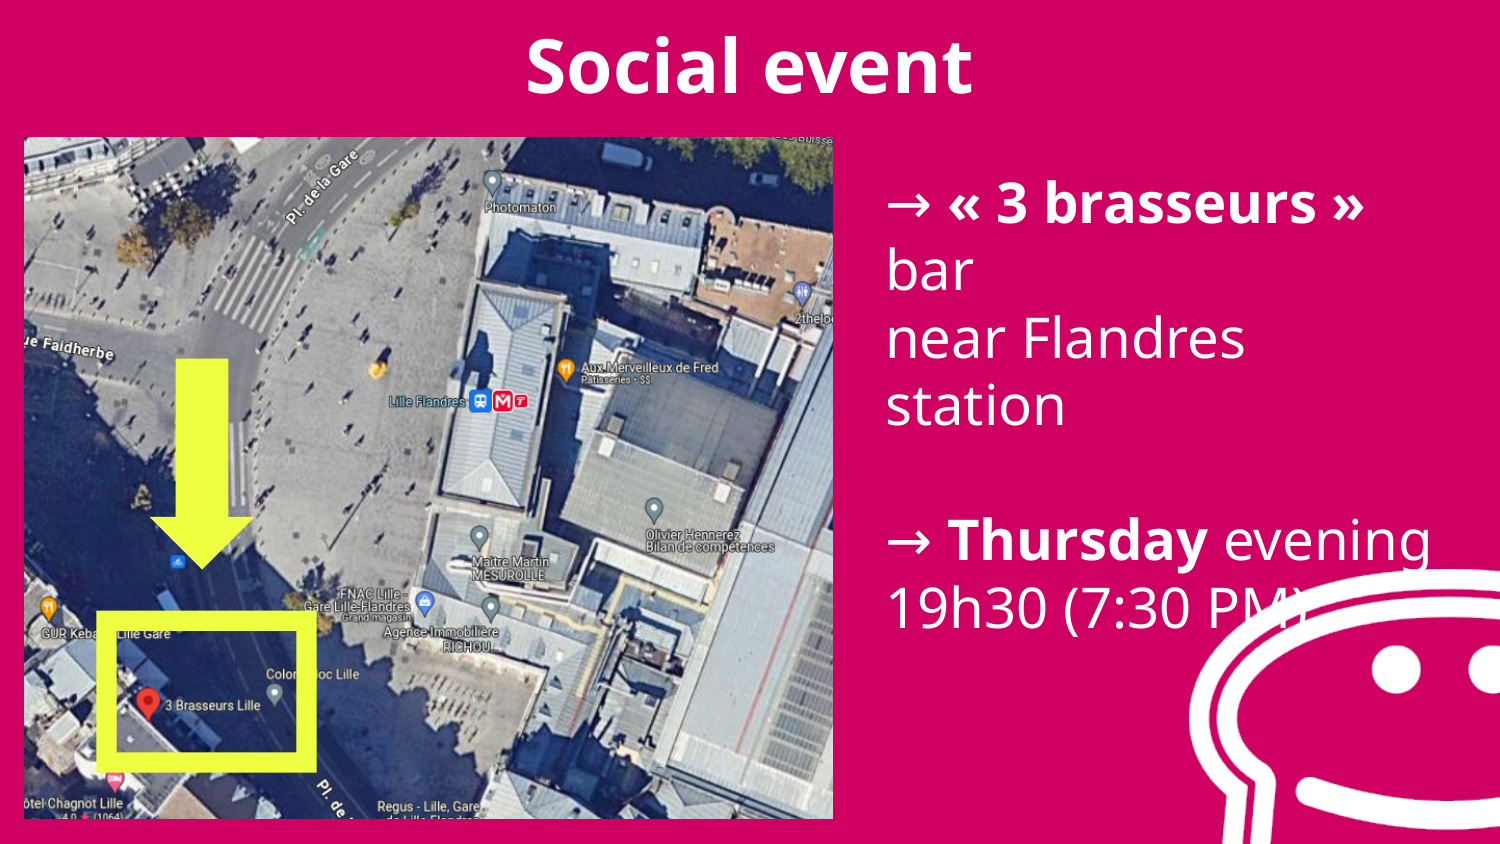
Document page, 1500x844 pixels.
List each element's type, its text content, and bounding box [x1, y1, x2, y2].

text_box Social event [0, 3, 1500, 124]
picture [24, 137, 833, 819]
text_box [149, 358, 255, 570]
text_box [96, 610, 317, 773]
text_box → « 3 brasseurs » bar near Flandres station → Thursday evening 19h30 (7:30 PM) [870, 152, 1455, 557]
picture [1189, 569, 1500, 844]
